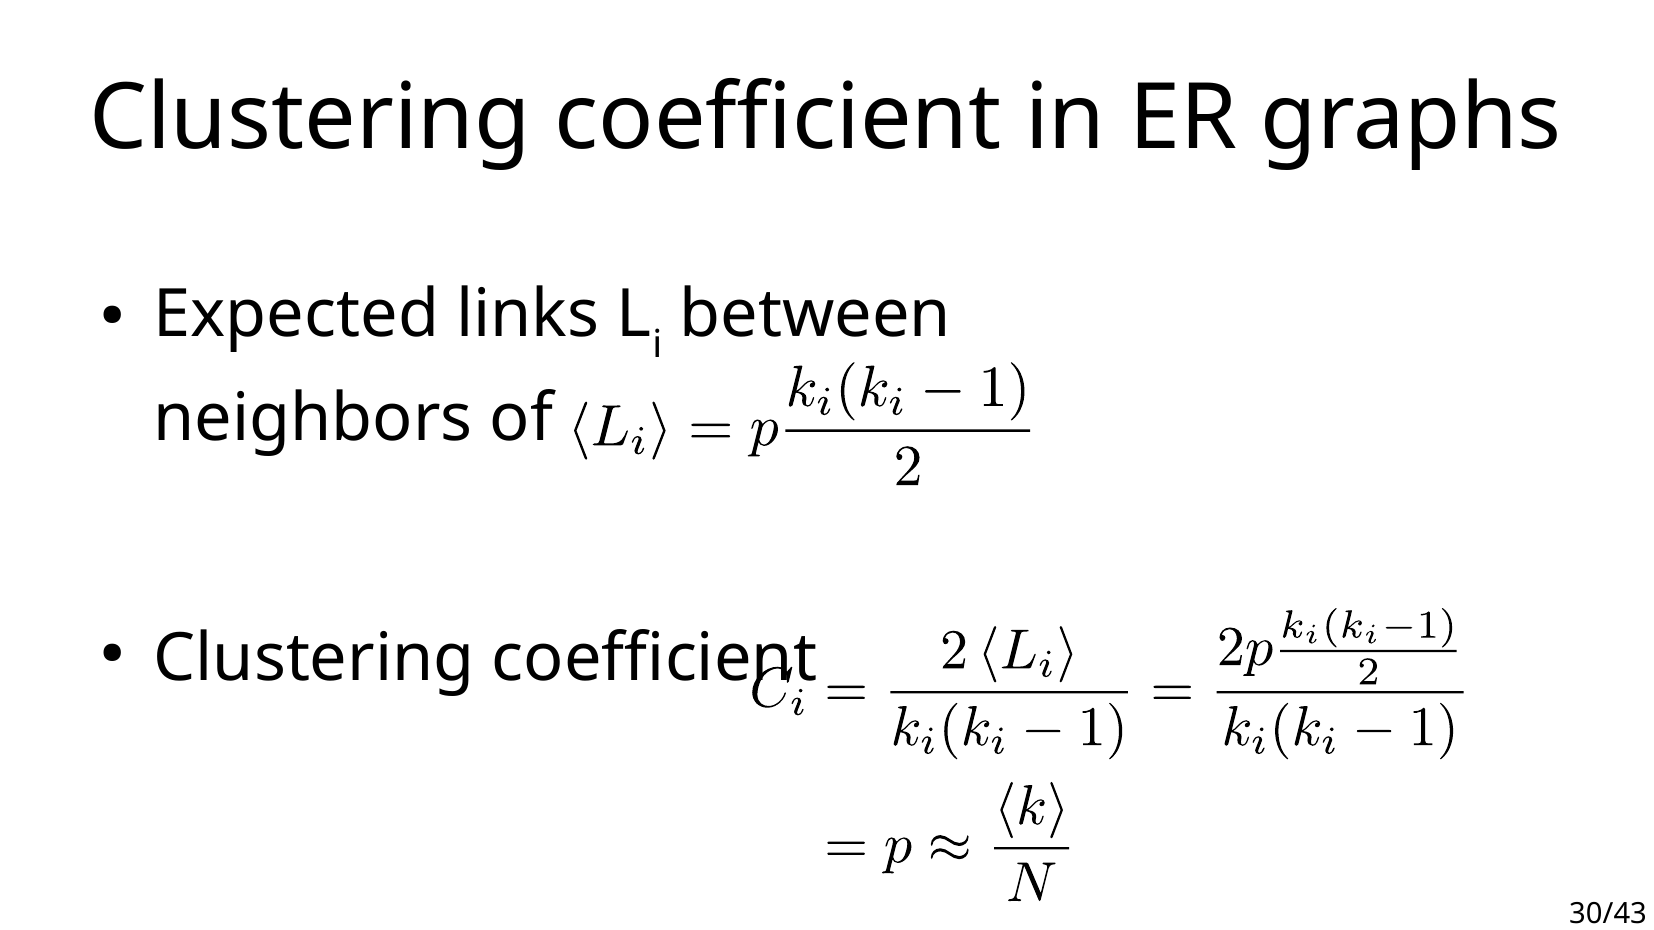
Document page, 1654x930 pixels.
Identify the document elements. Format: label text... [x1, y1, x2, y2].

title Clustering coefficient in ER graphs [0, 1, 1653, 226]
text_box [567, 362, 1031, 486]
list Expected links Li between neighbors of i: Clustering coefficient [82, 264, 1571, 805]
picture [747, 605, 1466, 904]
